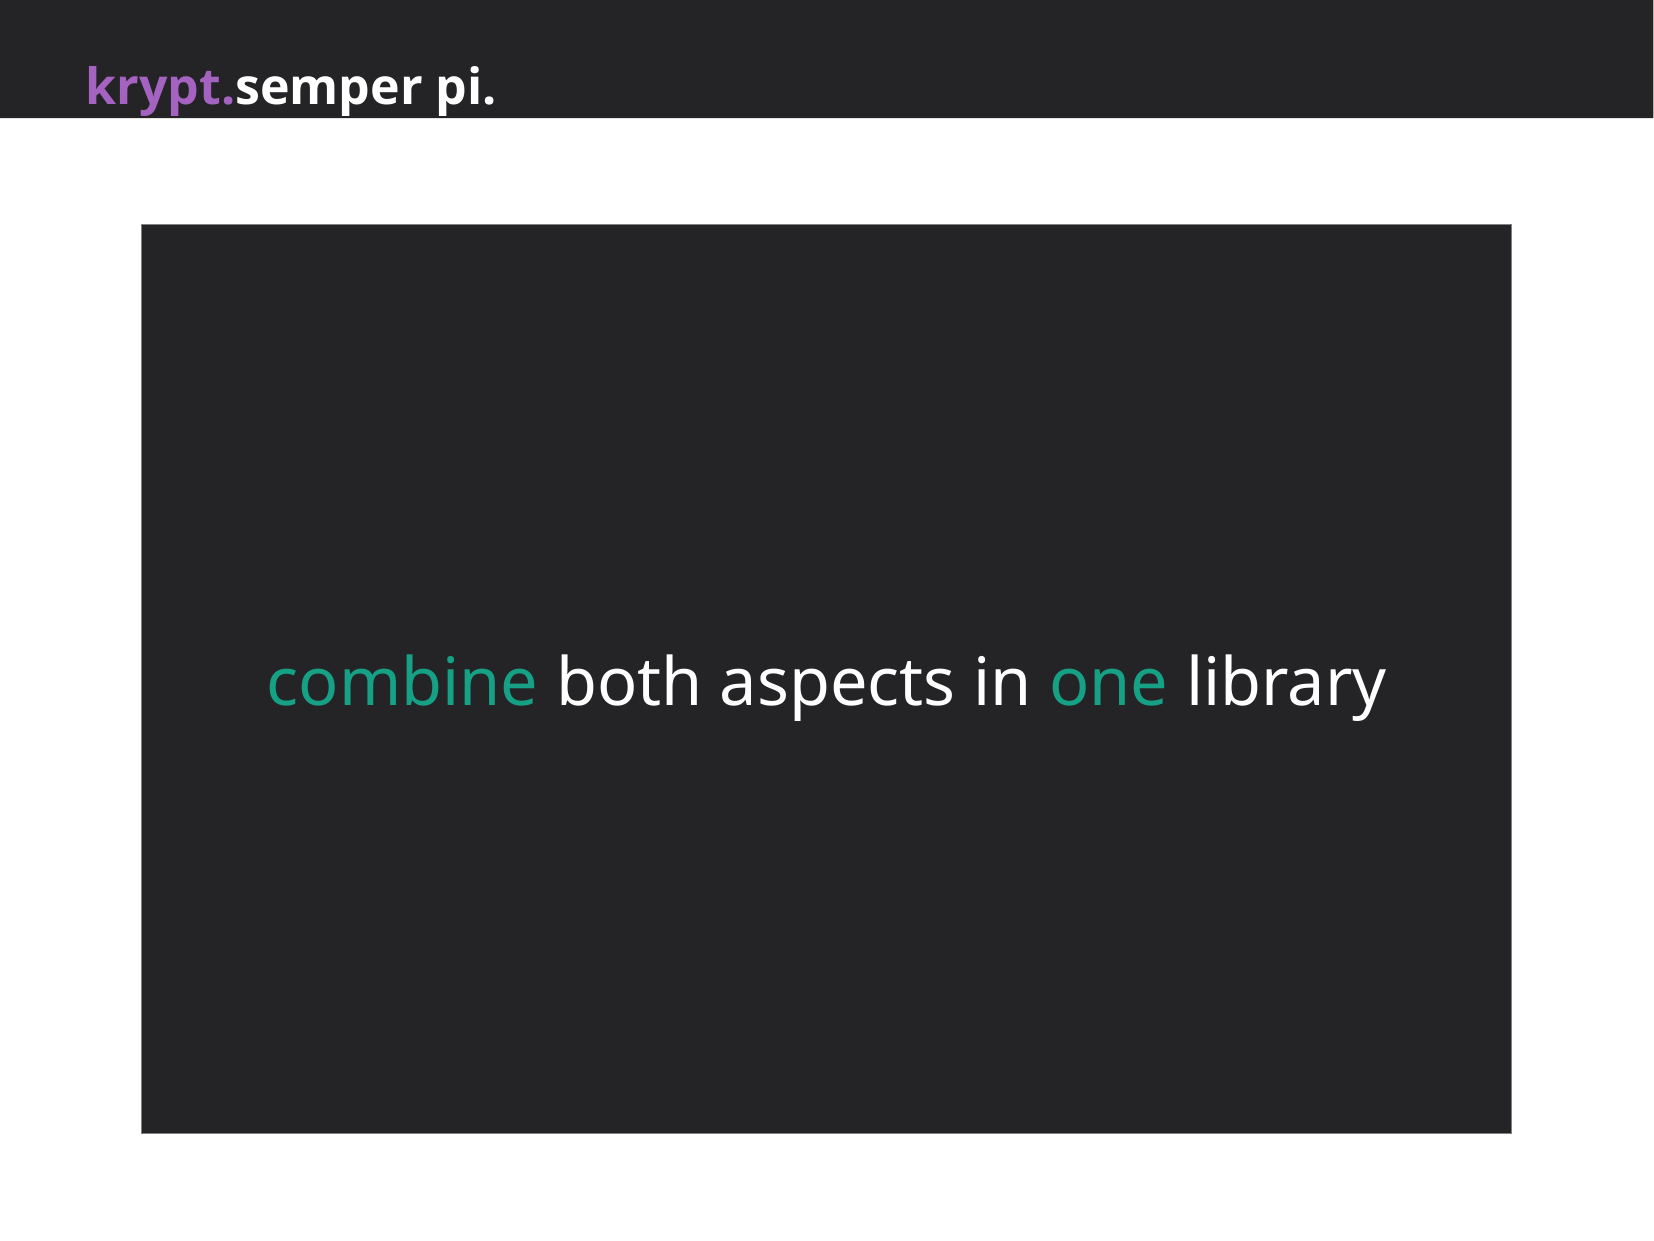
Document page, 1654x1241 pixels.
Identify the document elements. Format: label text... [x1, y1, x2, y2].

text_box [165, 531, 1441, 1087]
text_box combine both aspects in one library [141, 224, 1512, 1134]
text_box krypt.semper pi. [70, 43, 544, 119]
text_box [0, 0, 1654, 119]
